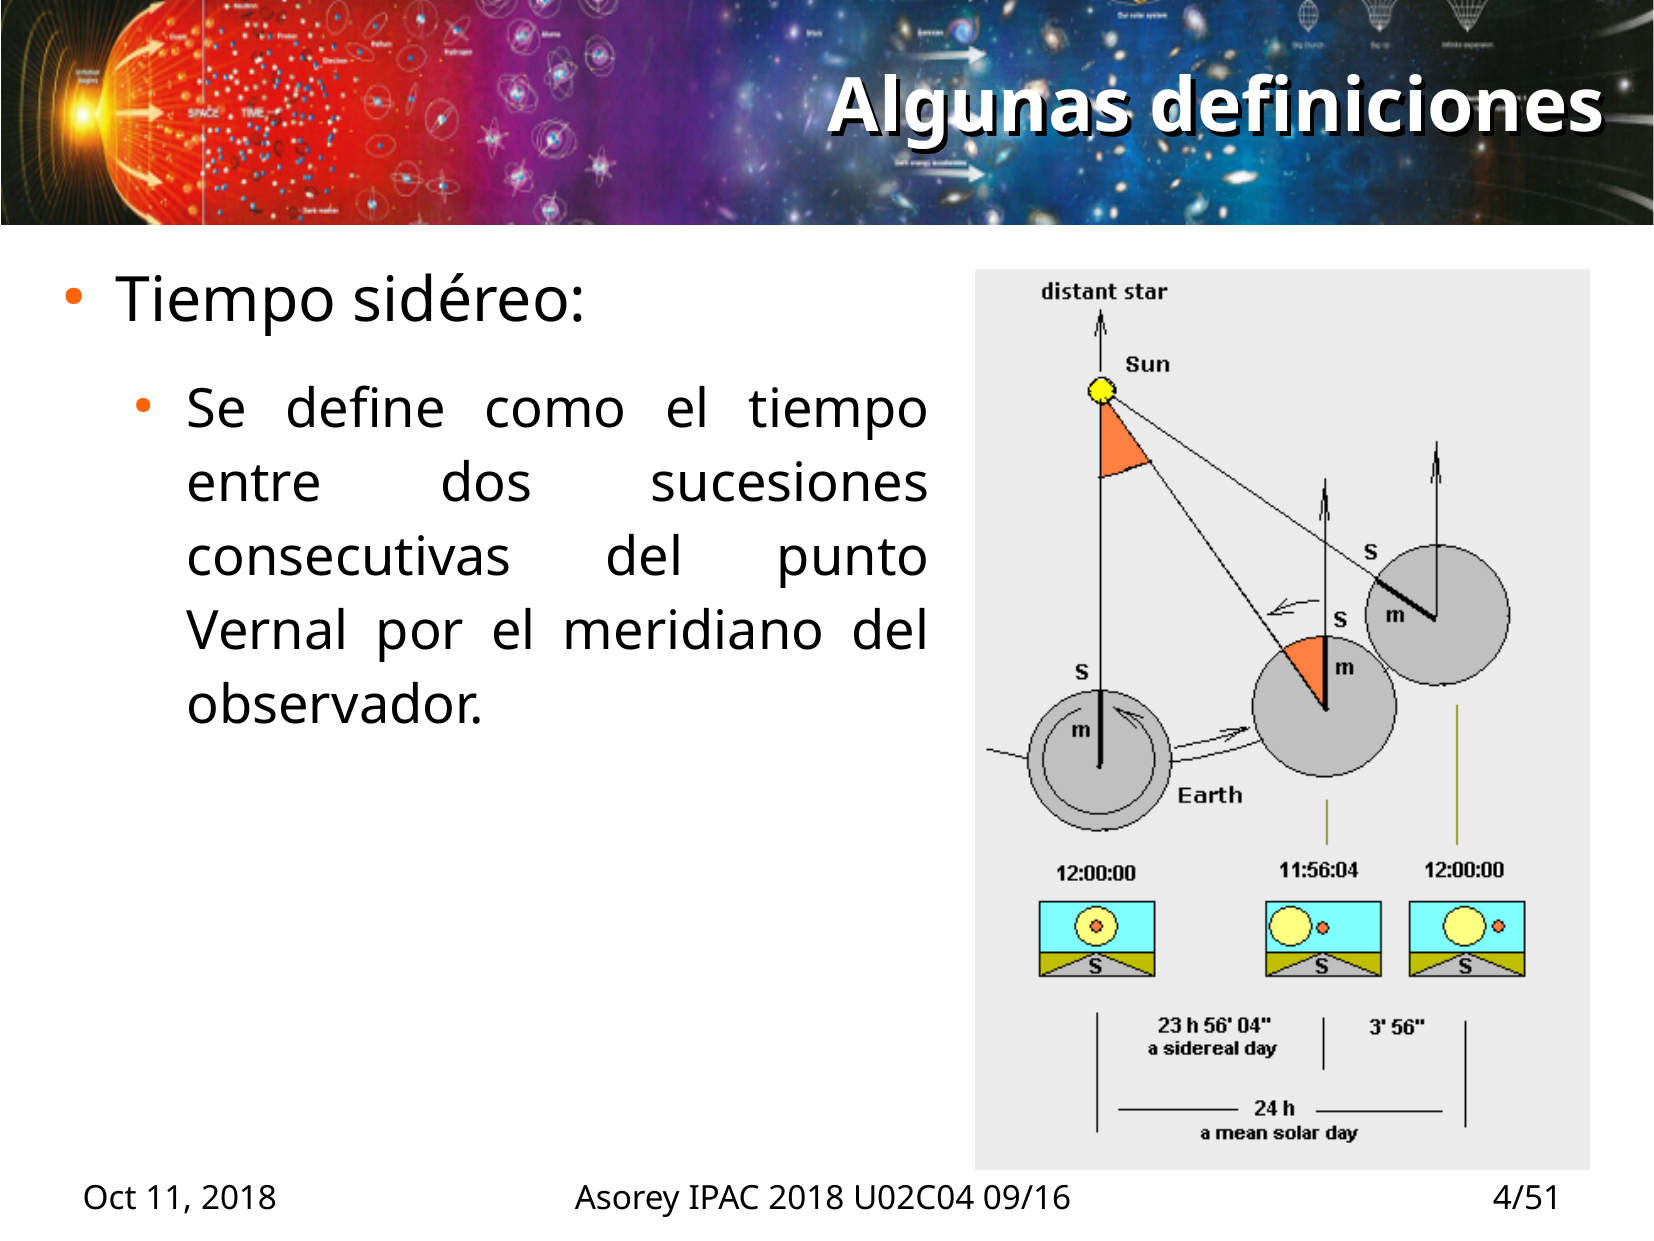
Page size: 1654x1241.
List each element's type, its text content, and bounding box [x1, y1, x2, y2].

list Tiempo sidéreo: Se define como el tiempo entre dos sucesiones consecutivas del punto Vernal por el meridiano del observador. [45, 255, 931, 1156]
picture [975, 269, 1590, 1171]
picture [1, 0, 1654, 225]
title Algunas definiciones [45, 15, 1606, 191]
